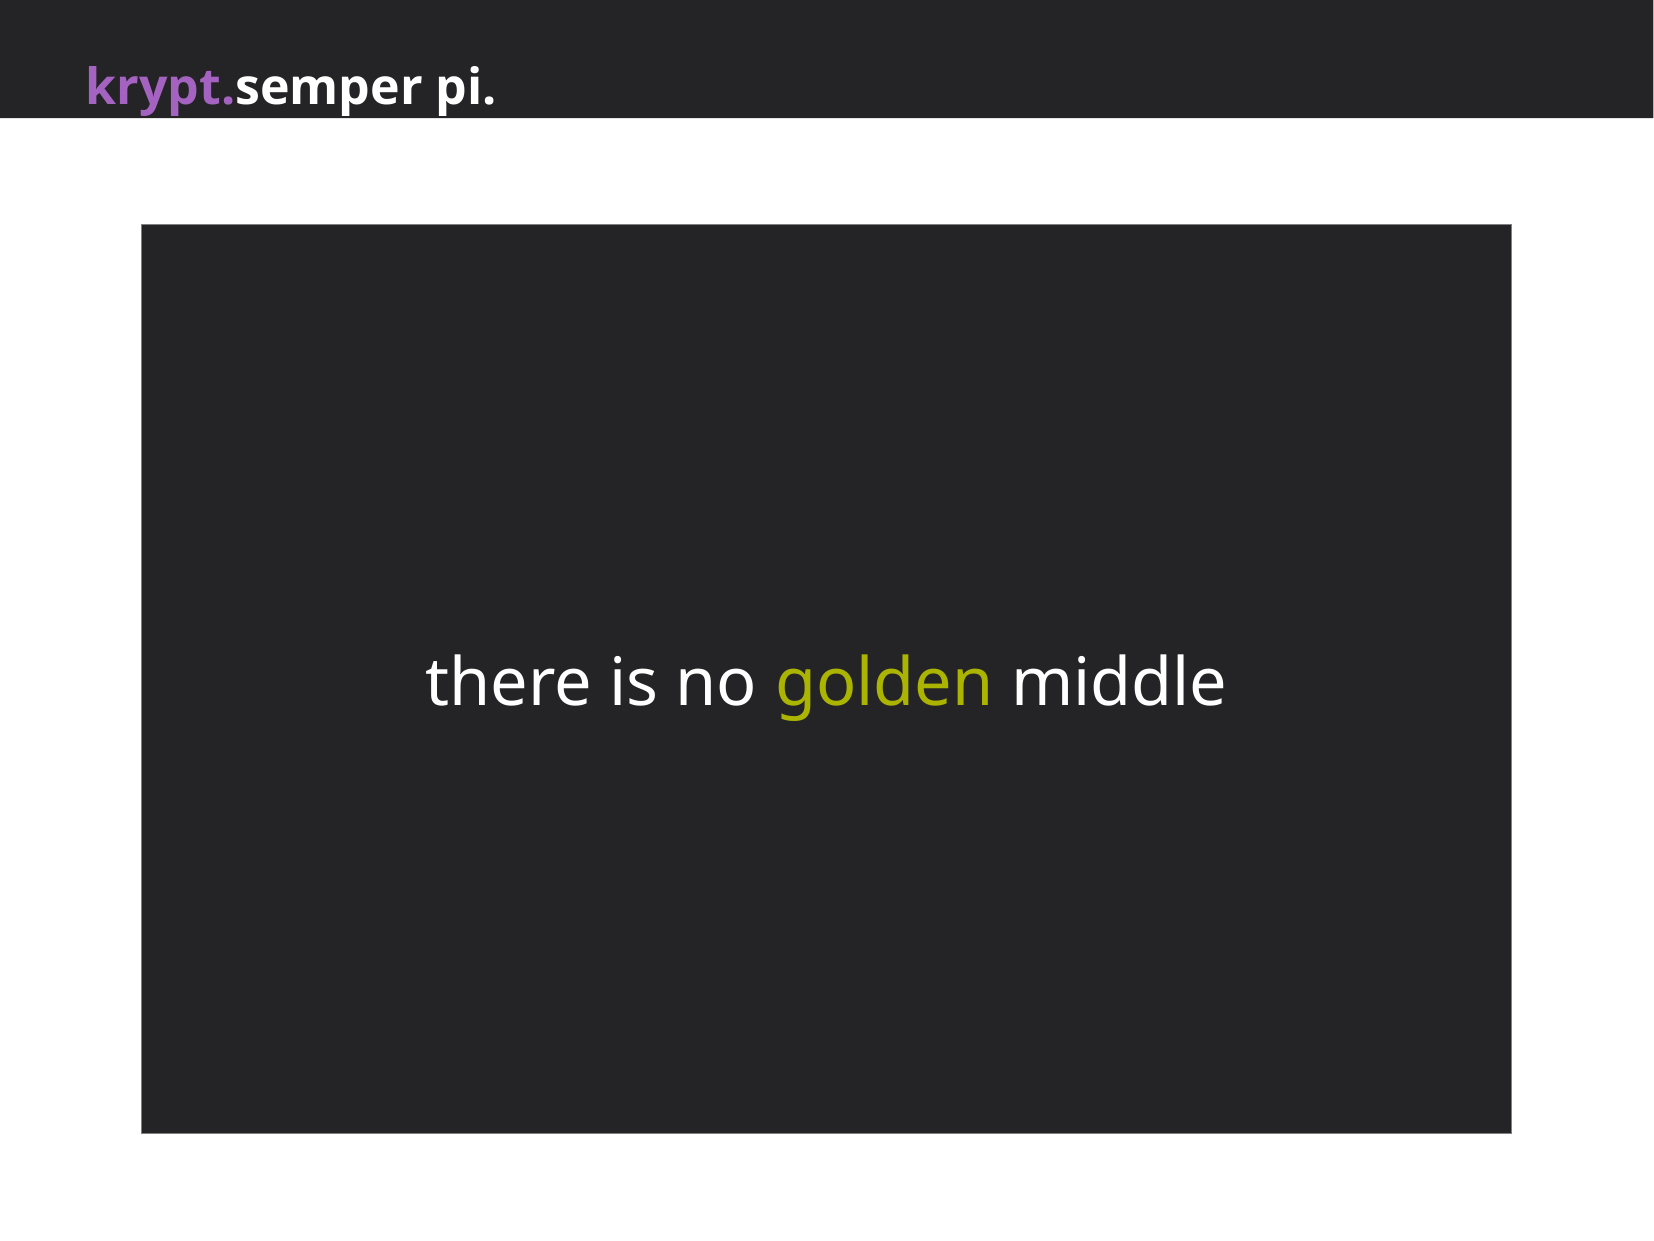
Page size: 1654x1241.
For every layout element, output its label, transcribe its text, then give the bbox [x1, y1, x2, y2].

text_box there is no golden middle [141, 224, 1512, 1134]
text_box krypt.semper pi. [70, 43, 544, 119]
text_box [0, 0, 1654, 119]
